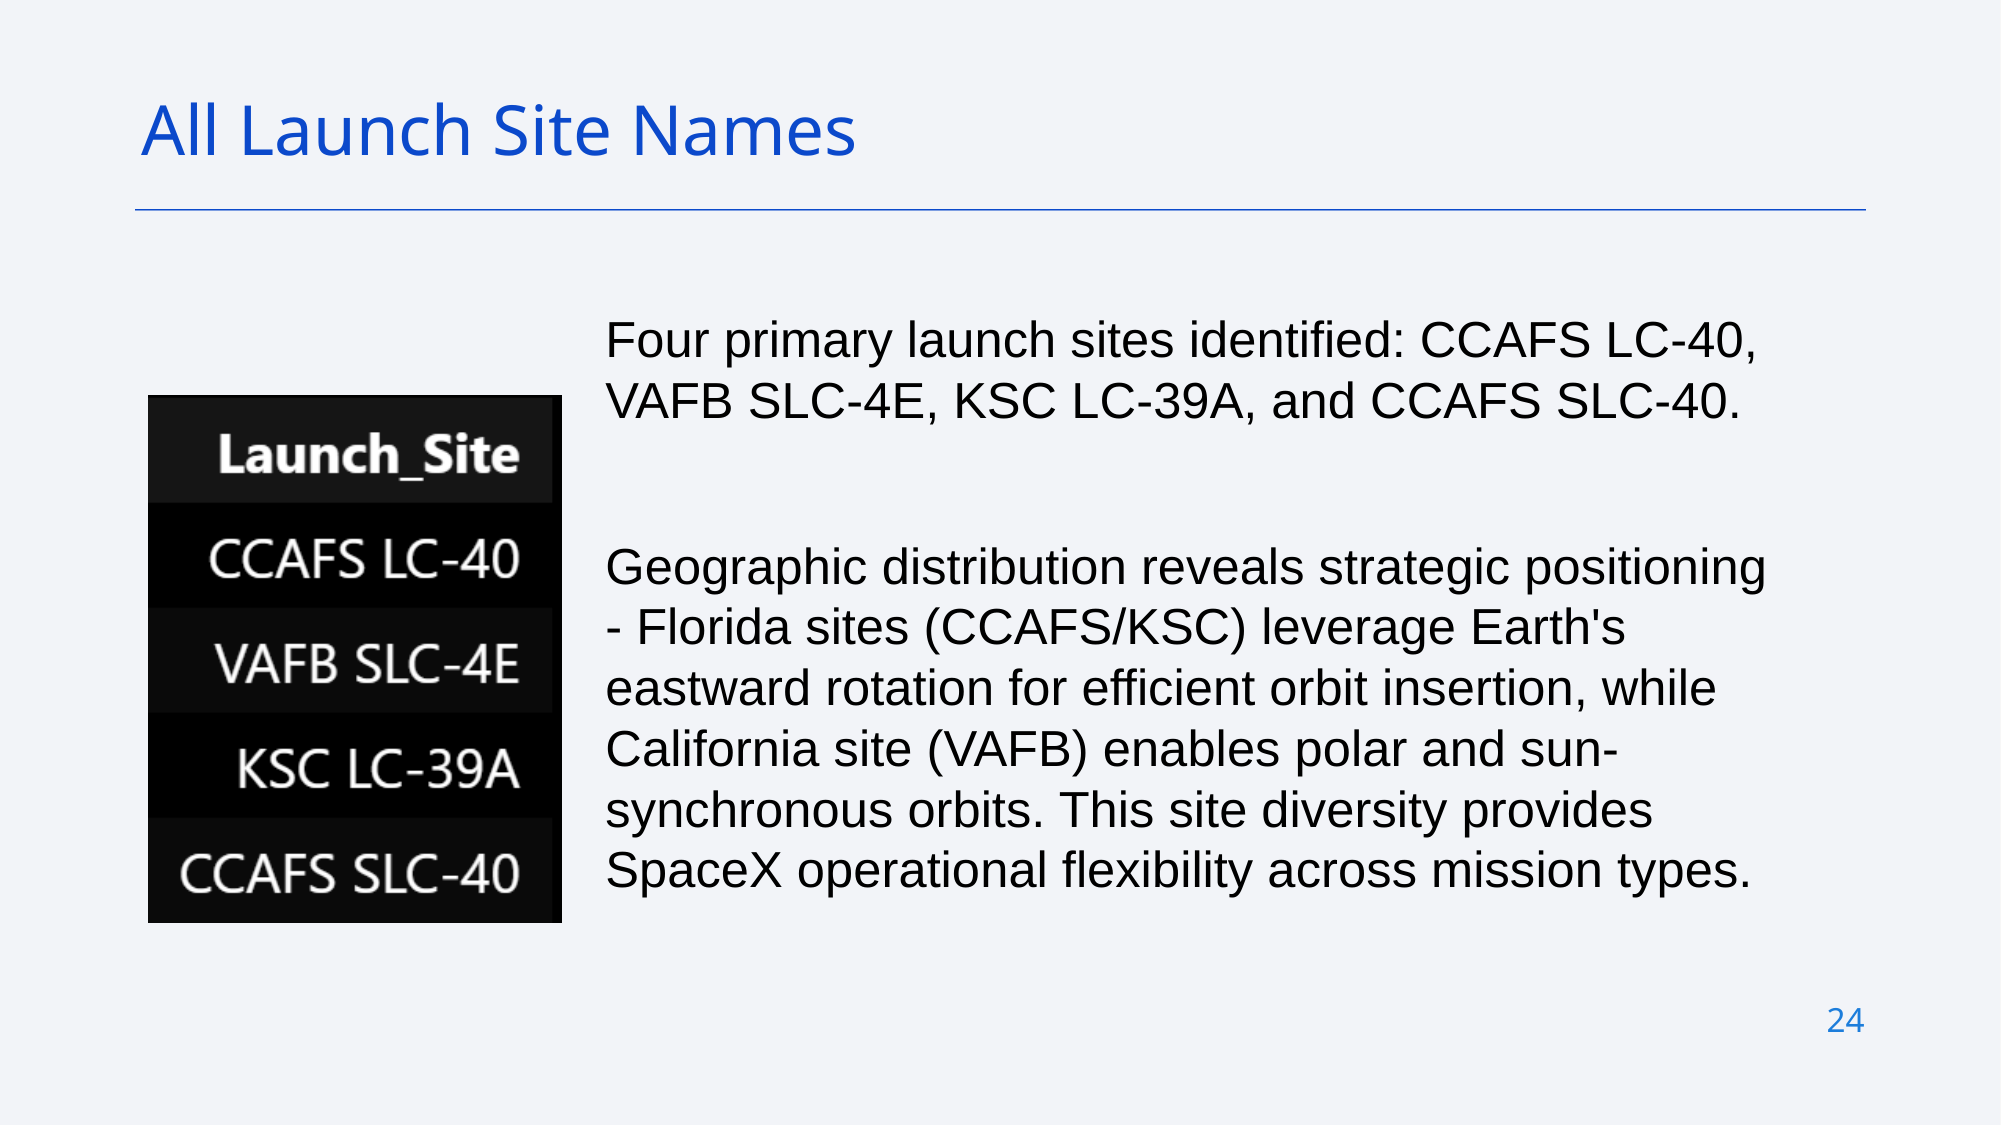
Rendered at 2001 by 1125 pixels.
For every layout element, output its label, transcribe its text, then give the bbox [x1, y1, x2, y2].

list Four primary launch sites identified: CCAFS LC-40, VAFB SLC-4E, KSC LC-39A, and CCAFS SLC-40. Geographic distribution reveals strategic positioning - Florida sites (CCAFS/KSC) leverage Earth's eastward rotation for efficient orbit insertion, while California site (VAFB) enables polar and sun-synchronous orbits. This site diversity provides SpaceX operational flexibility across mission types. [590, 299, 1802, 1014]
picture [0, 0, 2001, 1125]
text_box All Launch Site Names [126, 88, 1852, 179]
